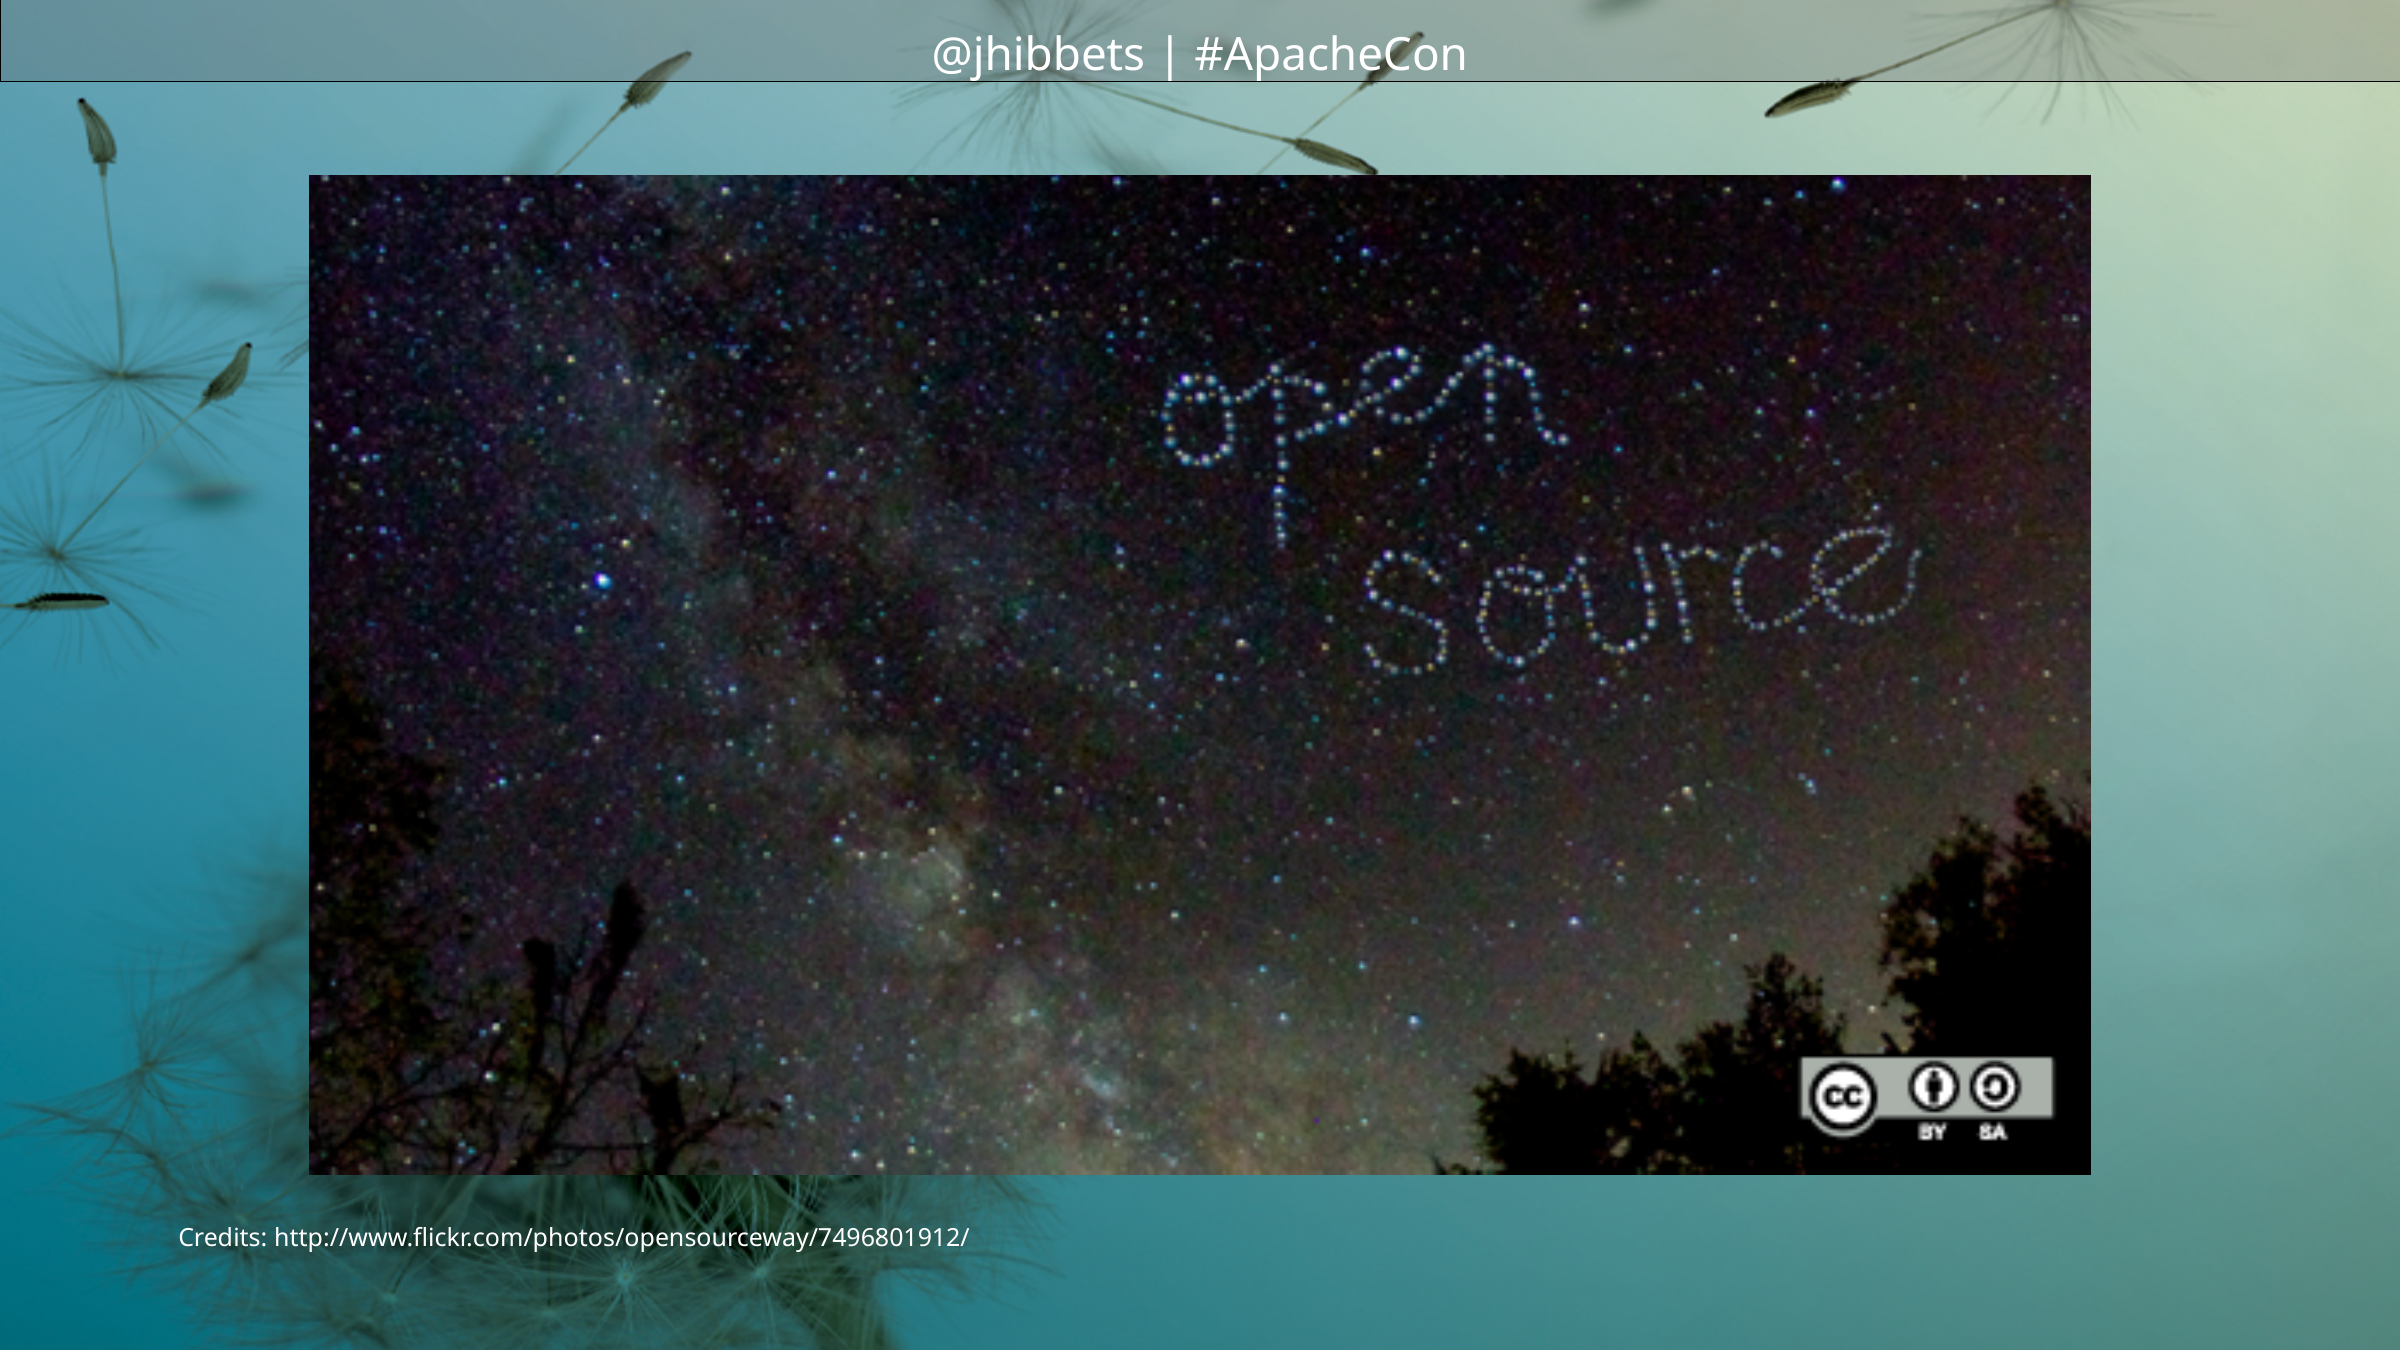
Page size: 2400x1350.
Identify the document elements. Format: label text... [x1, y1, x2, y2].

picture [0, 82, 2400, 1350]
text_box Credits: http://www.flickr.com/photos/opensourceway/7496801912/ [163, 1211, 1699, 1259]
